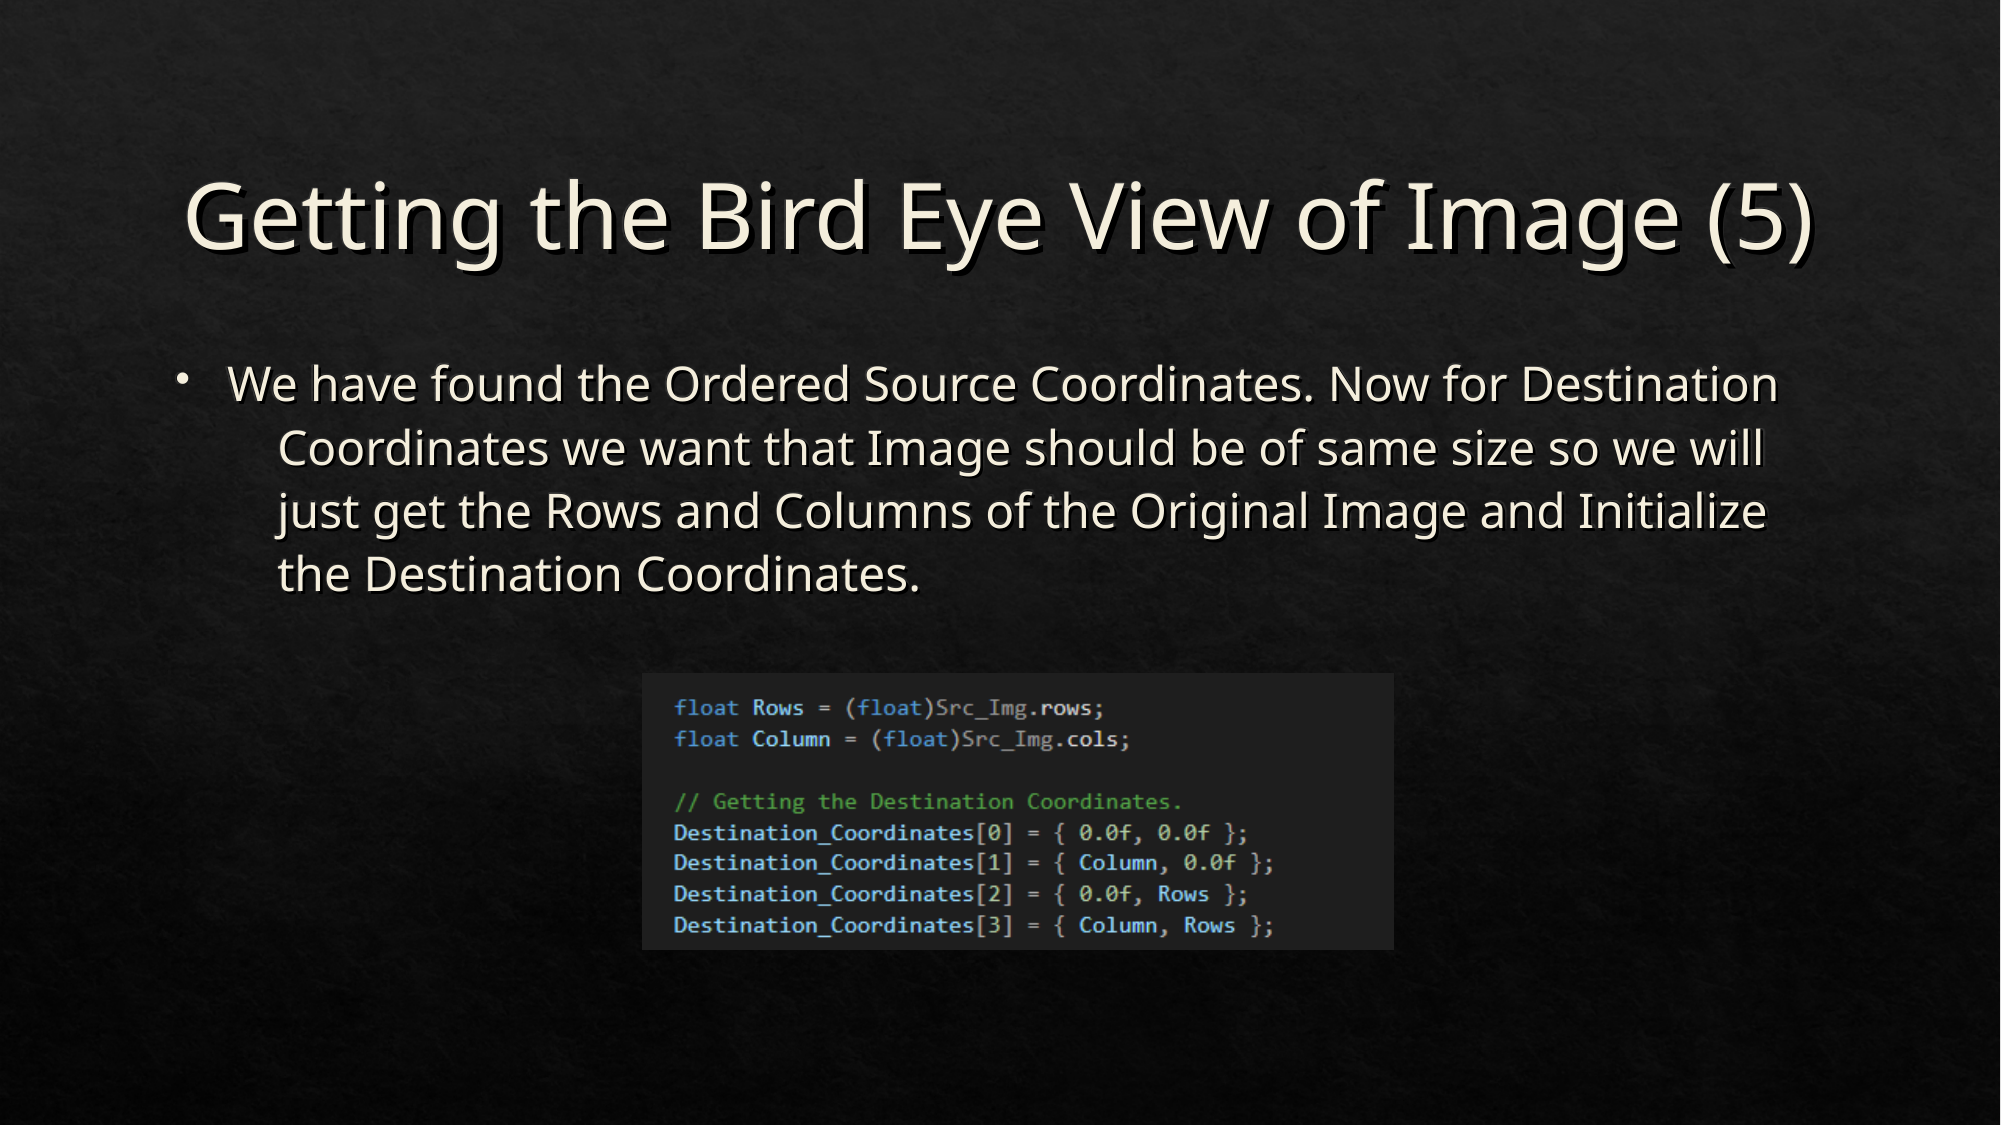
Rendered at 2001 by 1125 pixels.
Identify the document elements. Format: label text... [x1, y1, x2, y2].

picture [642, 673, 1394, 951]
title Getting the Bird Eye View of Image (5) [149, 116, 1849, 323]
list We have found the Ordered Source Coordinates. Now for Destination Coordinates we want that Image should be of same size so we will just get the Rows and Columns of the Original Image and Initialize the Destination Coordinates. [149, 340, 1849, 951]
